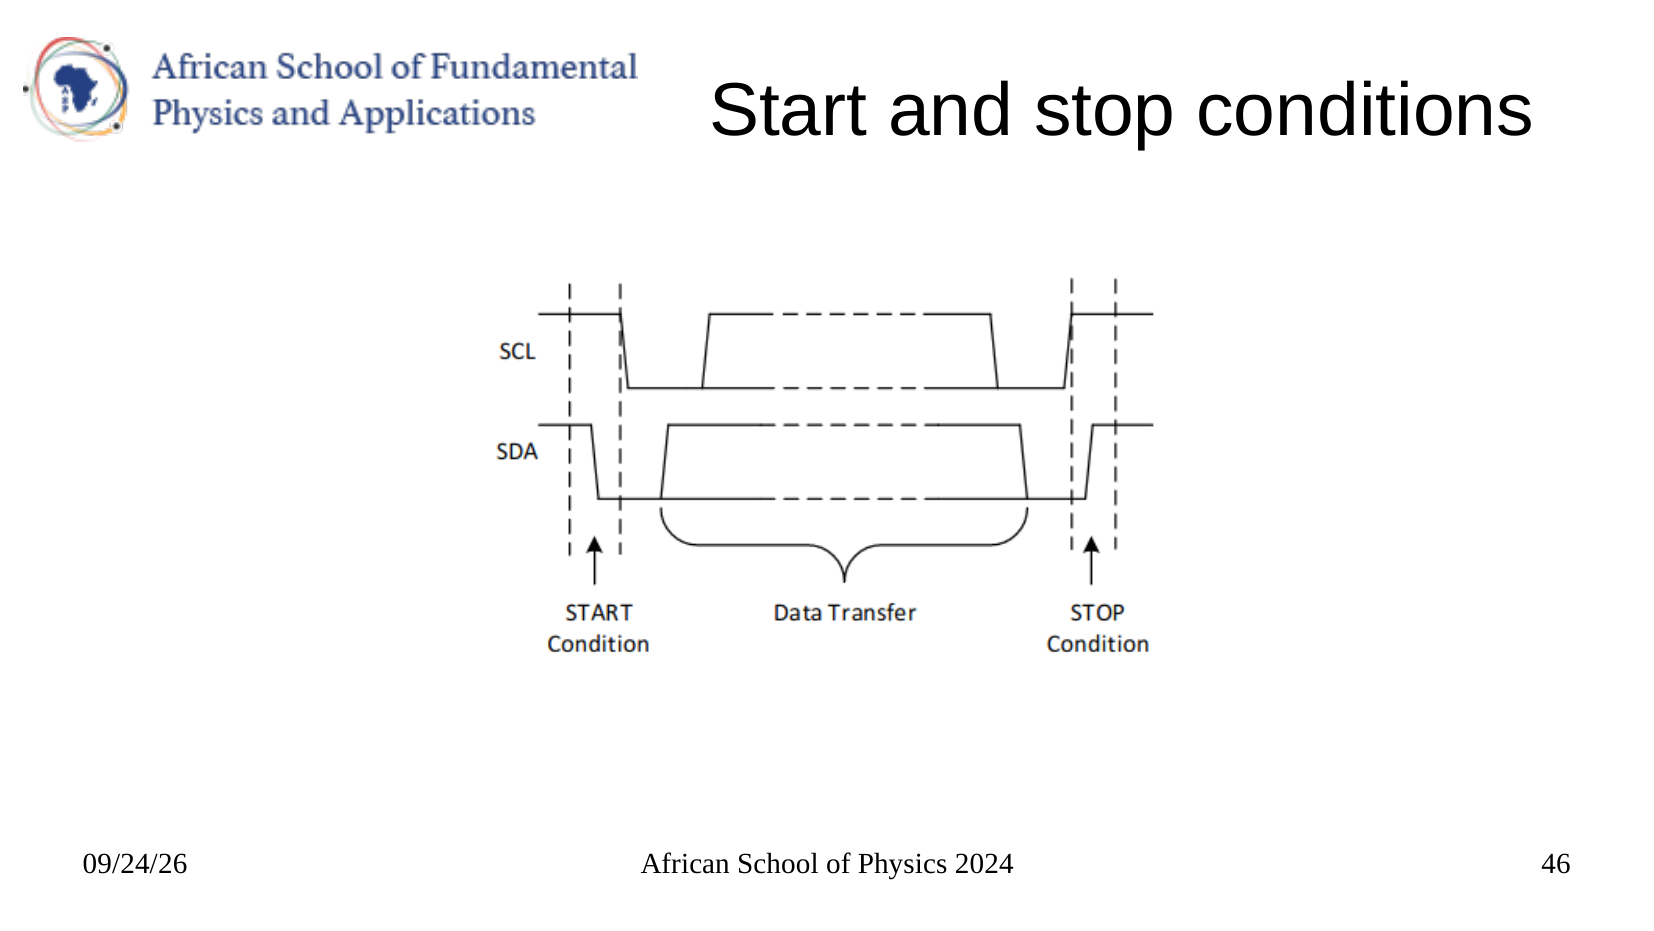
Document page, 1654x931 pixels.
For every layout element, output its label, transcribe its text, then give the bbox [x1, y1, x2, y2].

picture [23, 37, 638, 142]
picture [472, 270, 1213, 663]
title Start and stop conditions [665, 27, 1579, 184]
